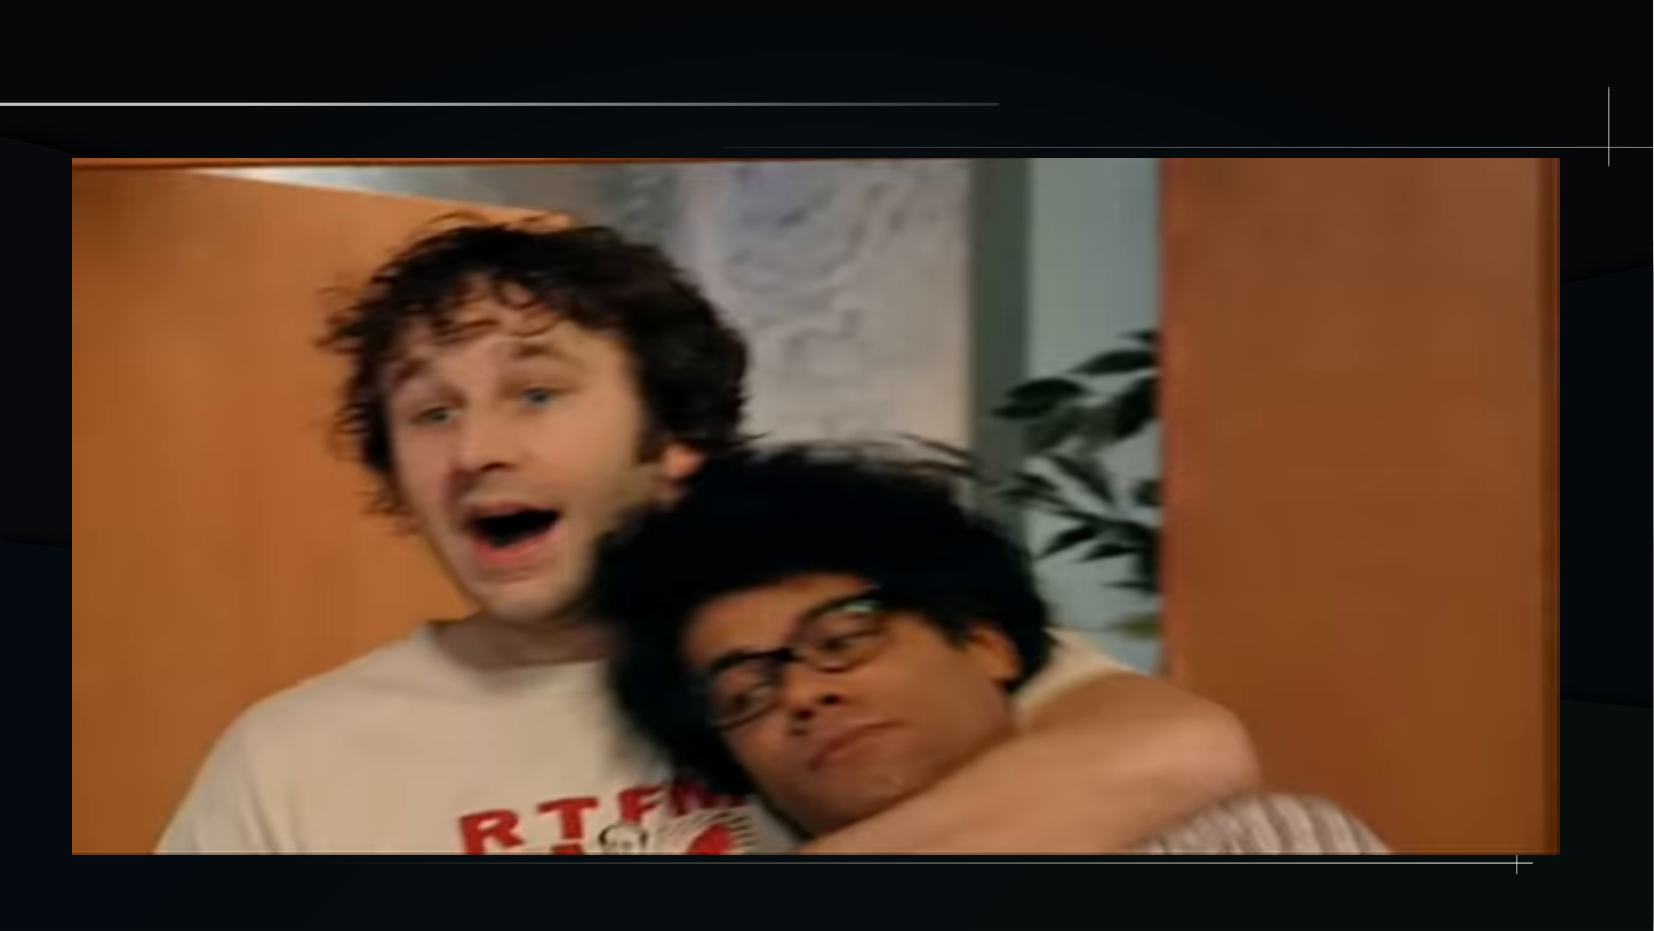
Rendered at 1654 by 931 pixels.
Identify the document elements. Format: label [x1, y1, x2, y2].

picture [0, 0, 1654, 931]
text_box [71, 157, 1561, 856]
